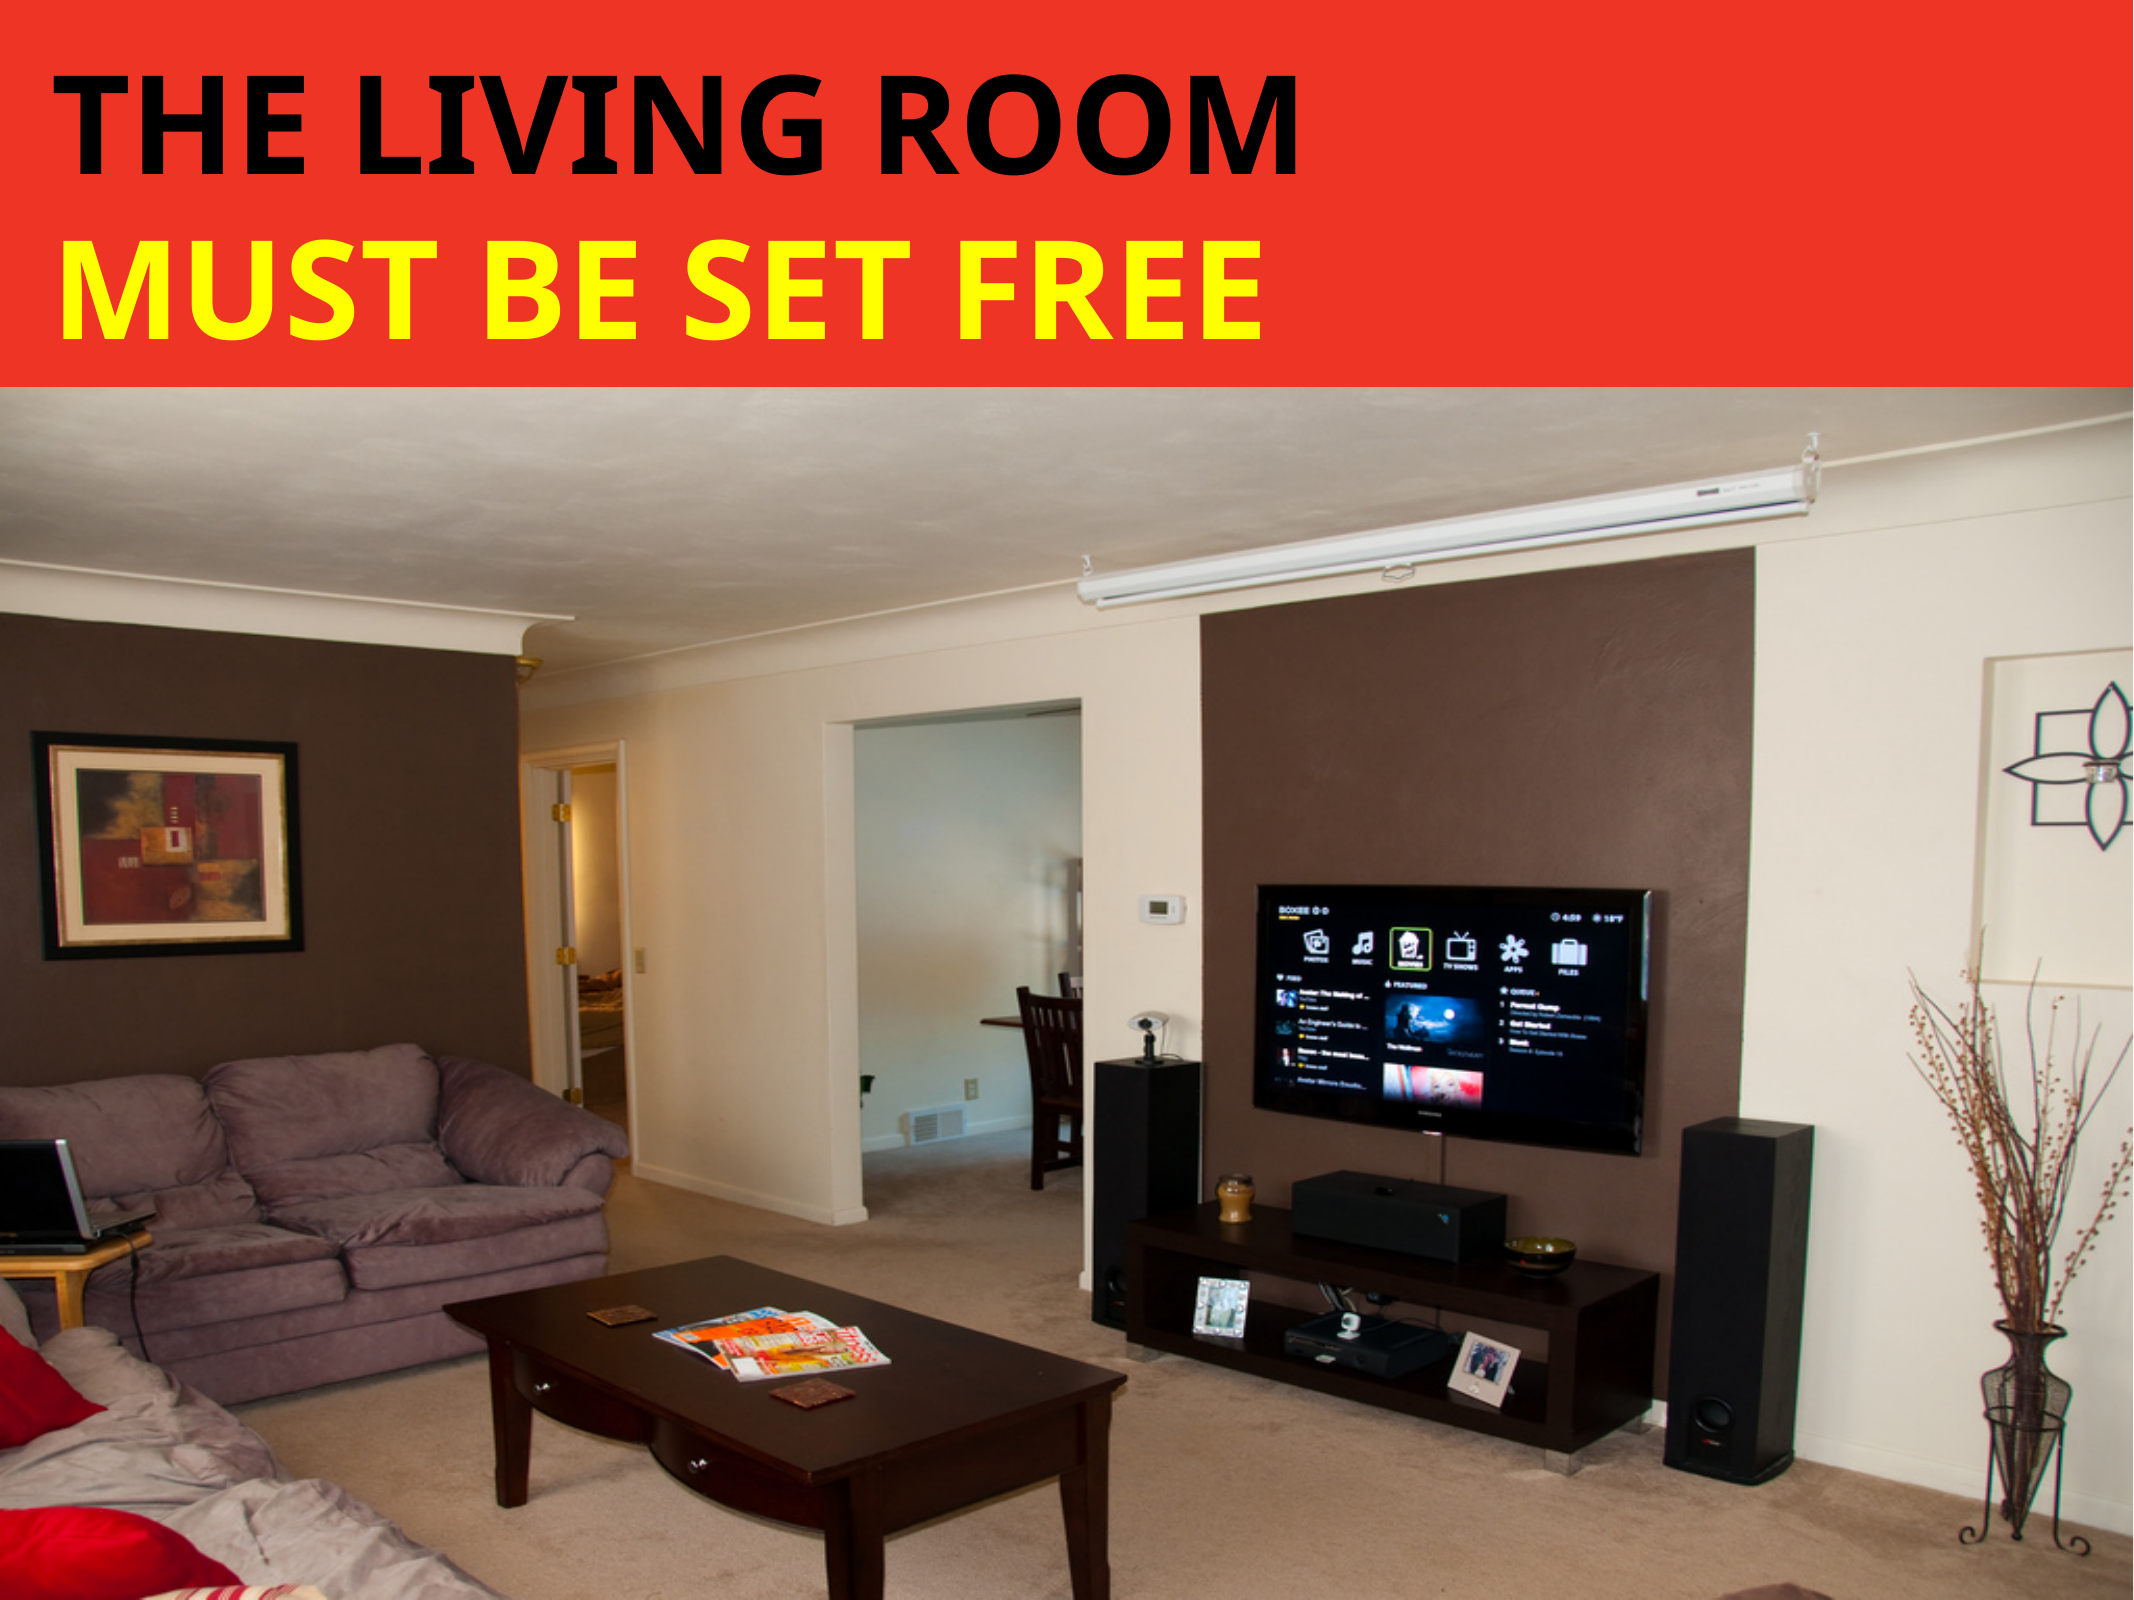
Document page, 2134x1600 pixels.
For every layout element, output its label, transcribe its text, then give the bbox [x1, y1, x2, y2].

text_box THE LIVING ROOM MUST BE SET FREE [41, 37, 1719, 387]
picture [0, 387, 2134, 1600]
